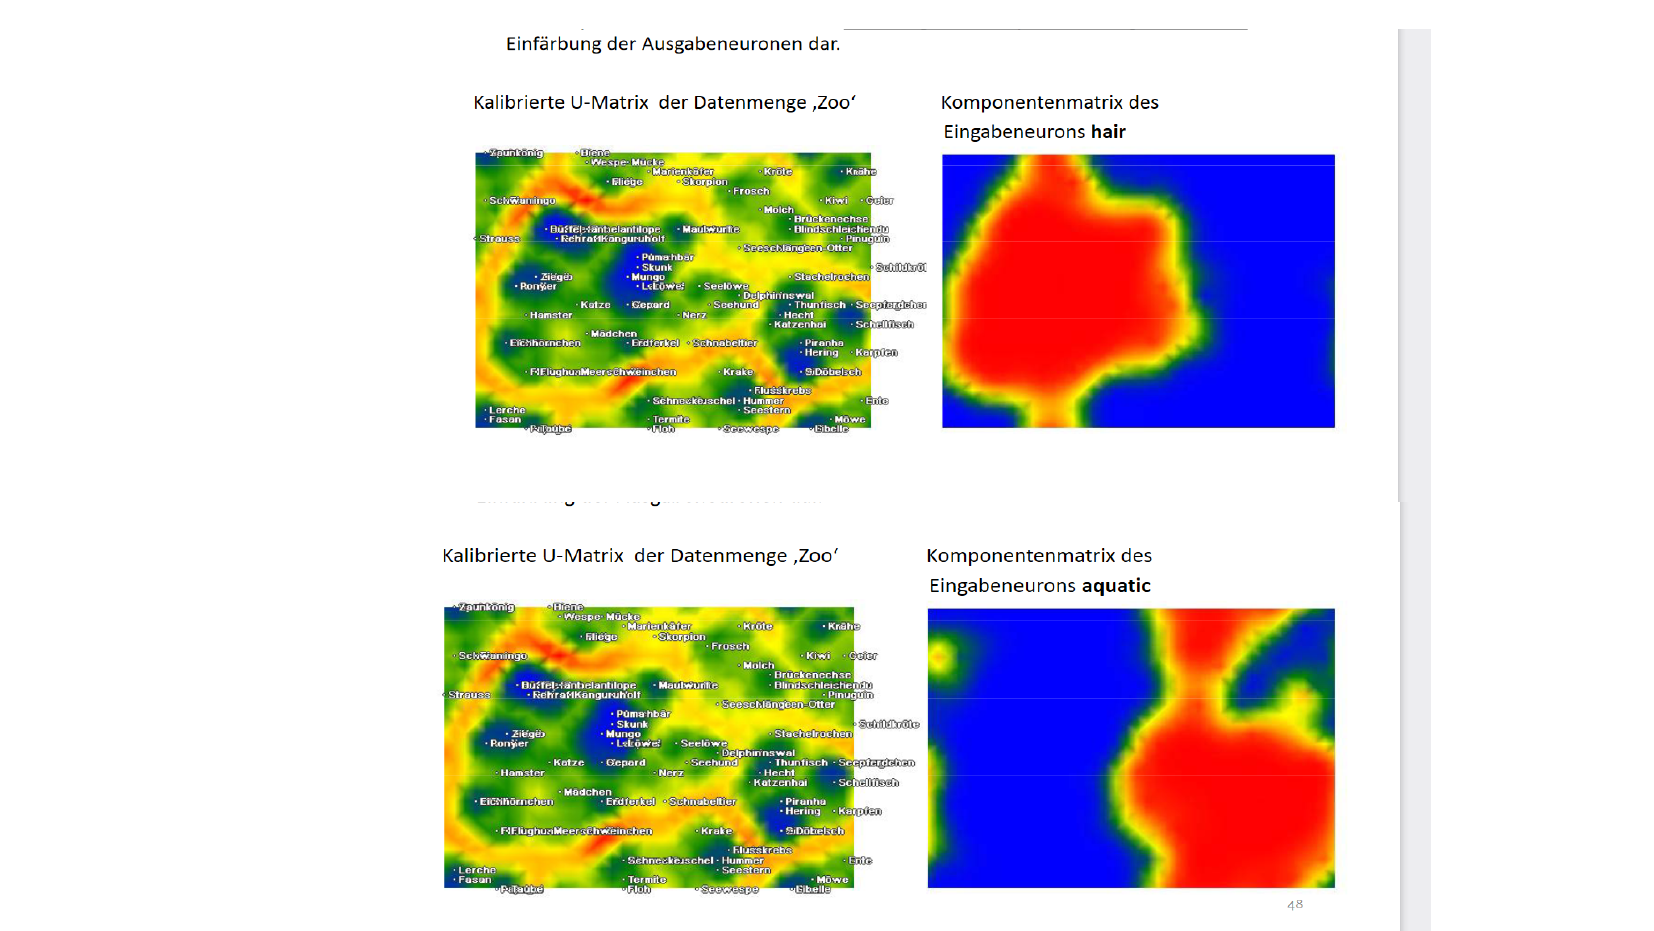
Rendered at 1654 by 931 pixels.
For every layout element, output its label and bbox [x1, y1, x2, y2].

picture [354, 29, 1431, 931]
